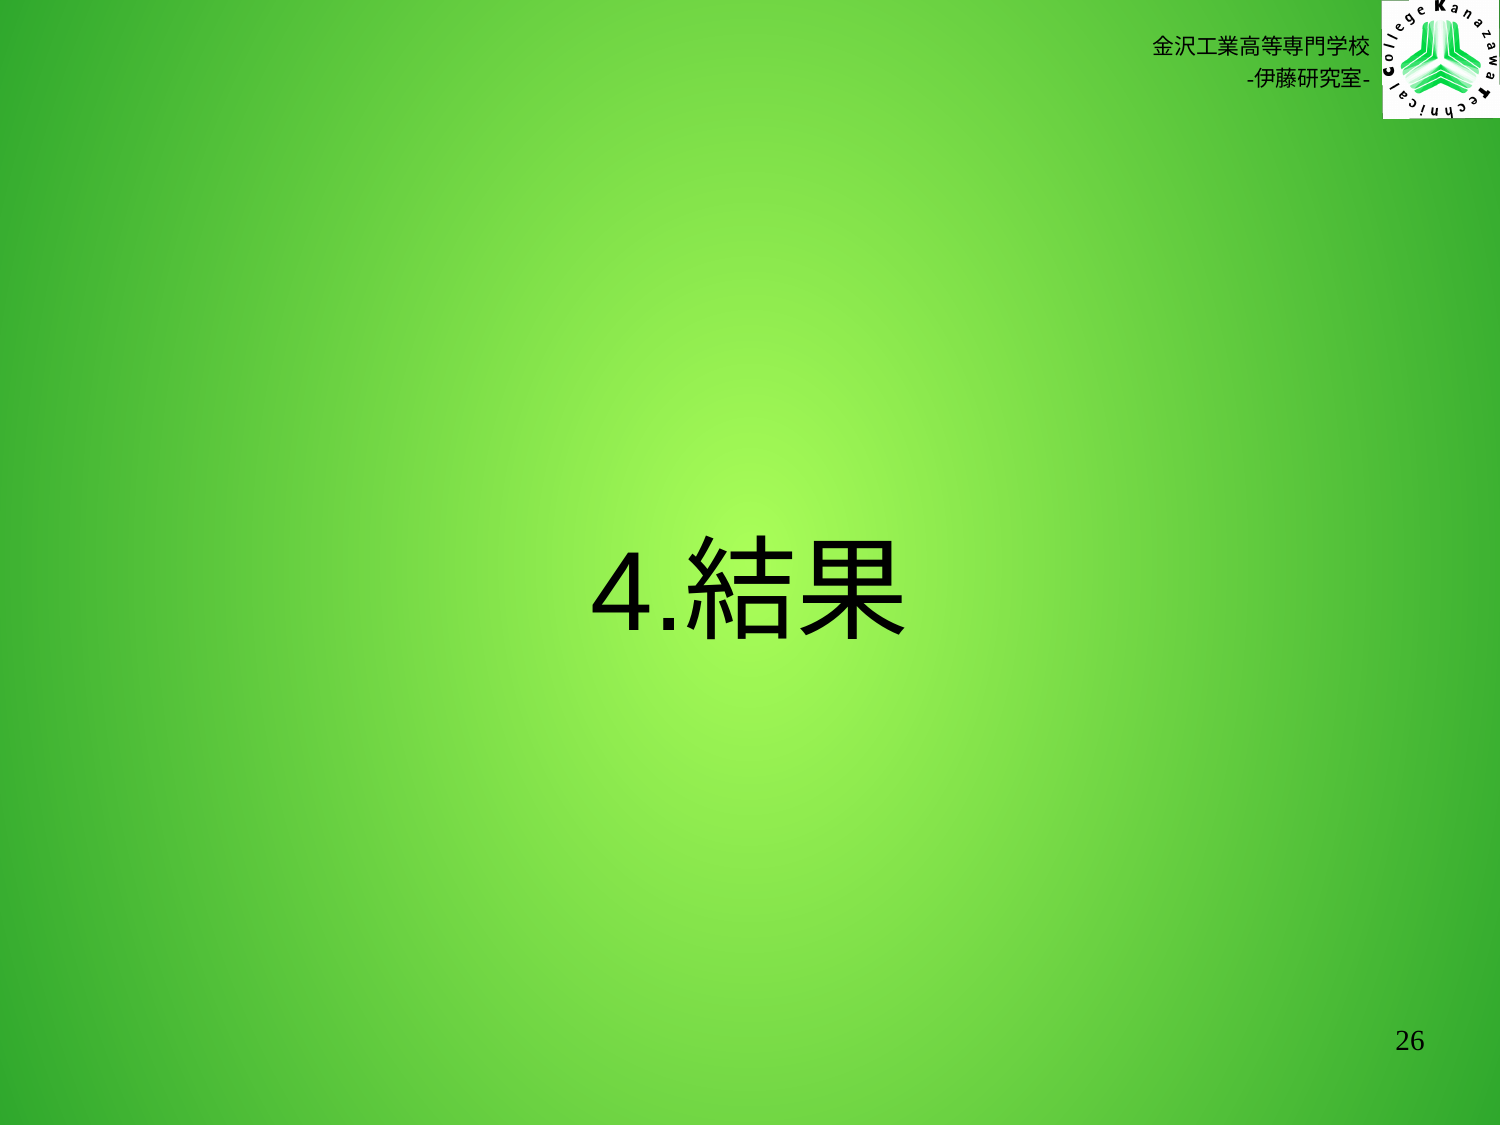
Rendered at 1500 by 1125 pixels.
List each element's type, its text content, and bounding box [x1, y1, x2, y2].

text_box 4.結果 [575, 492, 925, 633]
picture [1382, 0, 1500, 119]
